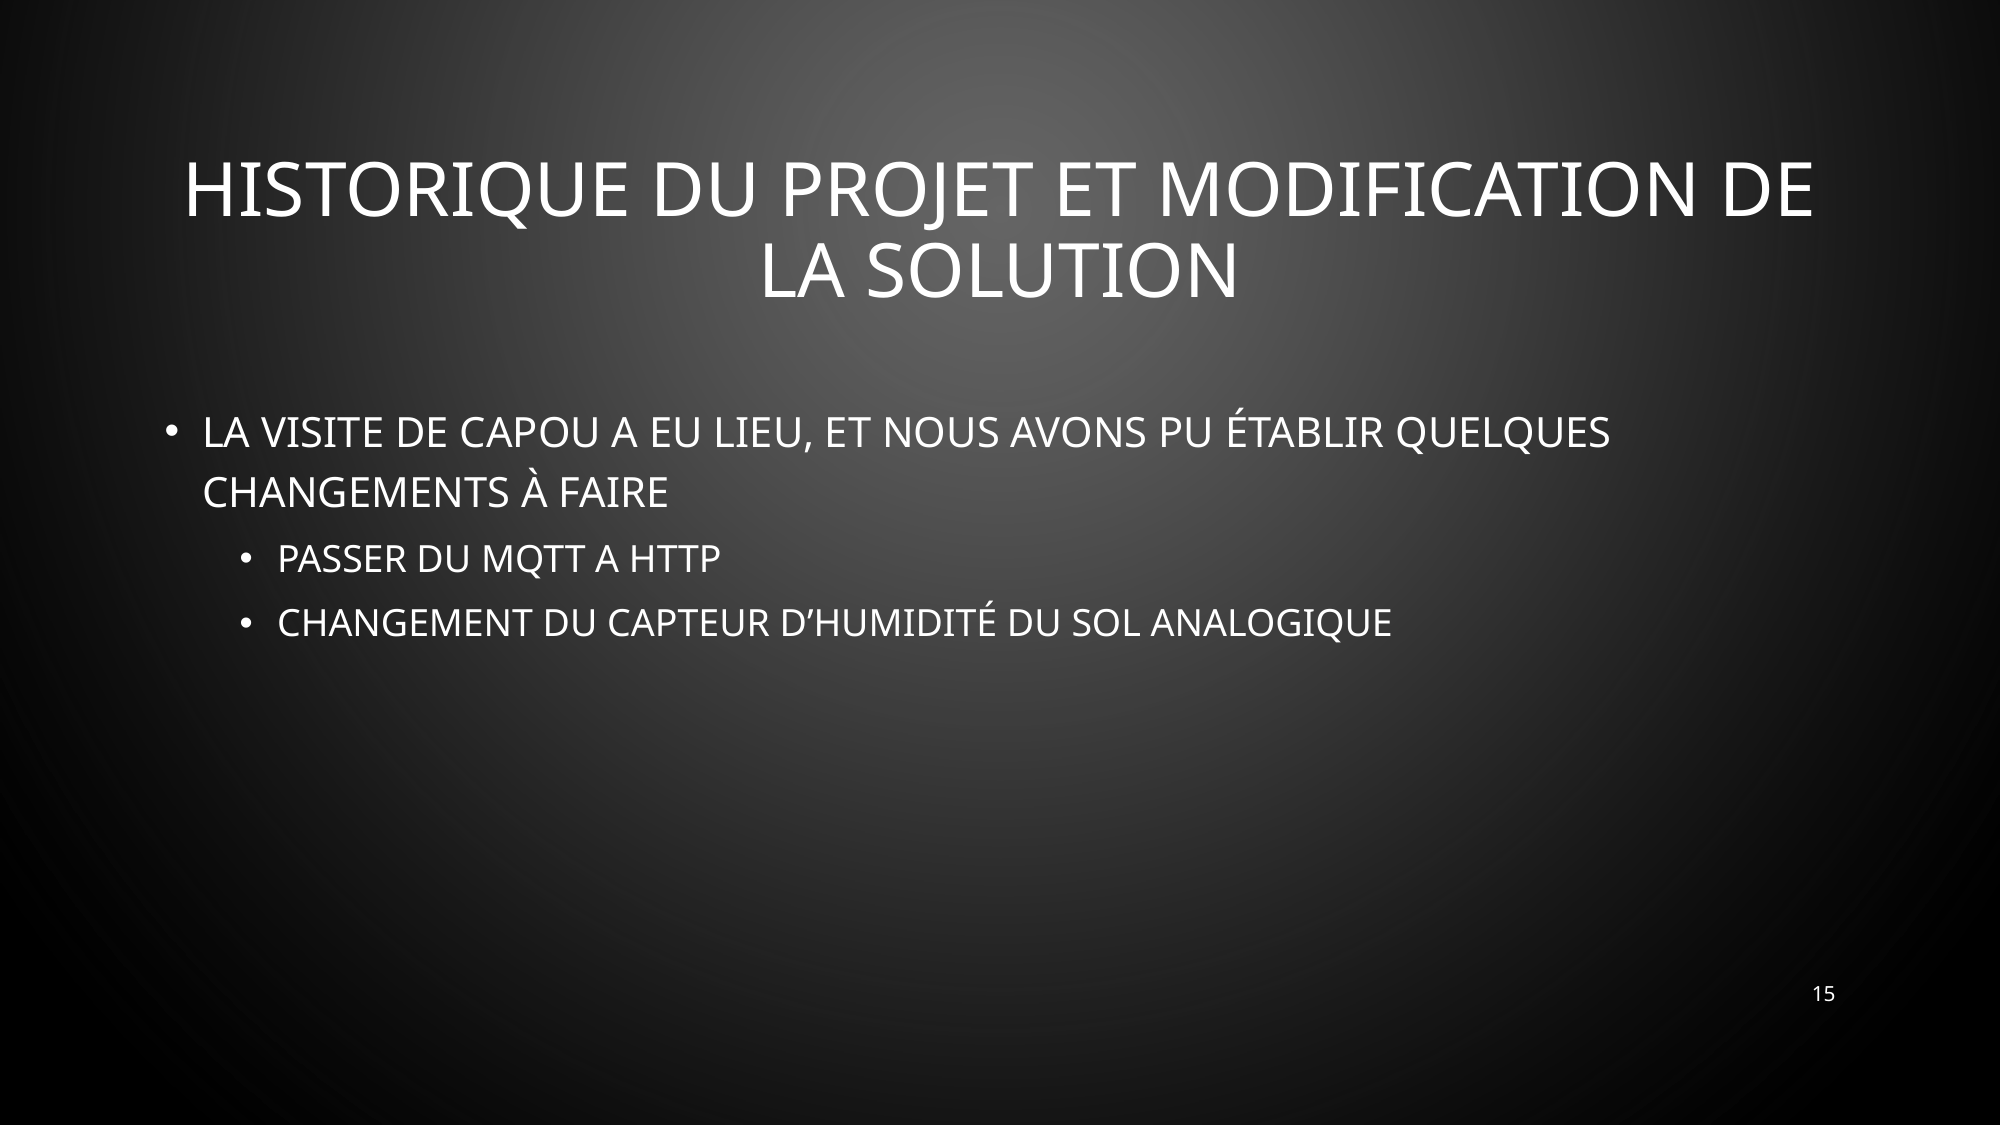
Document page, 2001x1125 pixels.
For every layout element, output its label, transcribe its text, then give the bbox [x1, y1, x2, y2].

list La visite de capou a eu lieu, et nous avons pu établir quelques changements à faire Passer du mqtt a http Changement du capteur d’humidité du sol analogique [149, 388, 1850, 950]
title Historique du projet et modification de la solution [149, 101, 1850, 364]
picture [0, 0, 2000, 1125]
